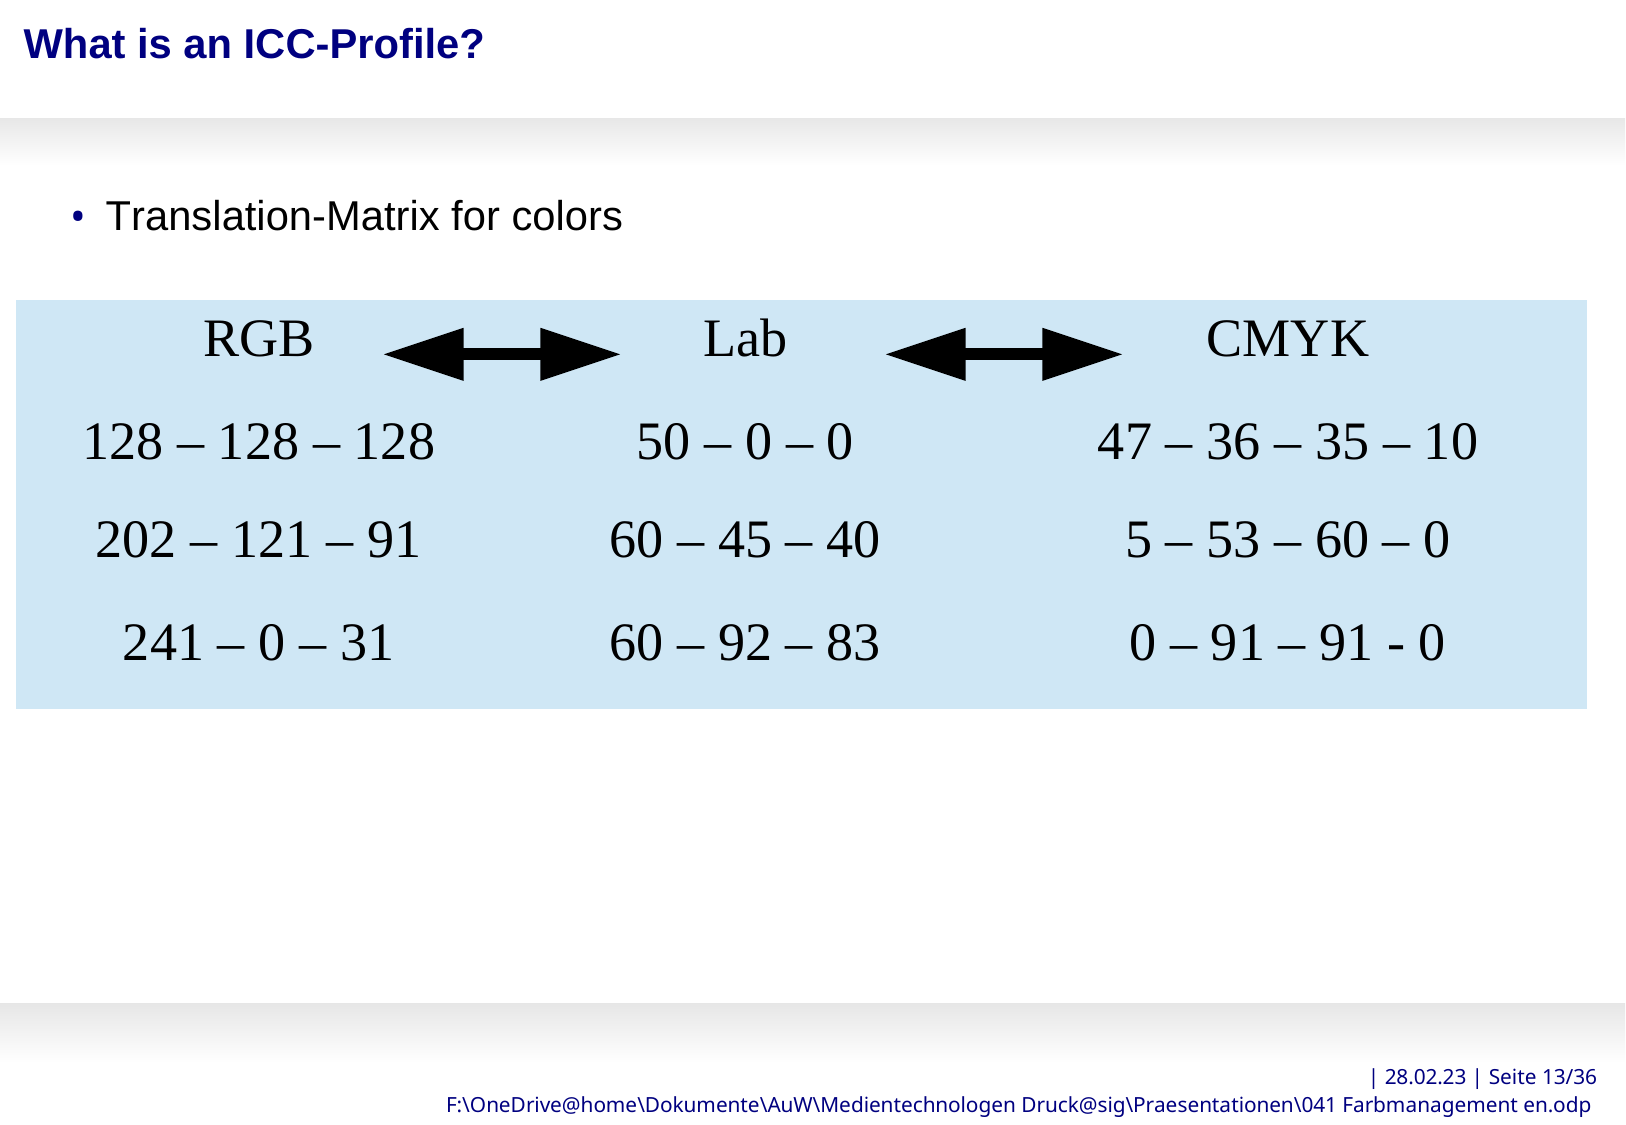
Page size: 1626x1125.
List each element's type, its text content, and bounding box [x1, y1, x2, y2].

table_header Lab [502, 300, 989, 404]
table_cell 5 – 53 – 60 – 0 [989, 501, 1587, 605]
list Translation-Matrix for colors [23, 182, 1595, 815]
table_header CMYK [989, 300, 1587, 404]
table_cell 47 – 36 – 35 – 10 [989, 404, 1587, 501]
title What is an ICC-Profile? [23, 11, 1600, 130]
table_cell 50 – 0 – 0 [502, 404, 989, 501]
table_cell 60 – 92 – 83 [502, 605, 989, 709]
table_cell 128 – 128 – 128 [16, 404, 502, 501]
table_cell 241 – 0 – 31 [16, 605, 502, 709]
table_header RGB [16, 300, 502, 404]
table_cell 0 – 91 – 91 - 0 [989, 605, 1587, 709]
table_cell 202 – 121 – 91 [16, 501, 502, 605]
table_cell 60 – 45 – 40 [502, 501, 989, 605]
